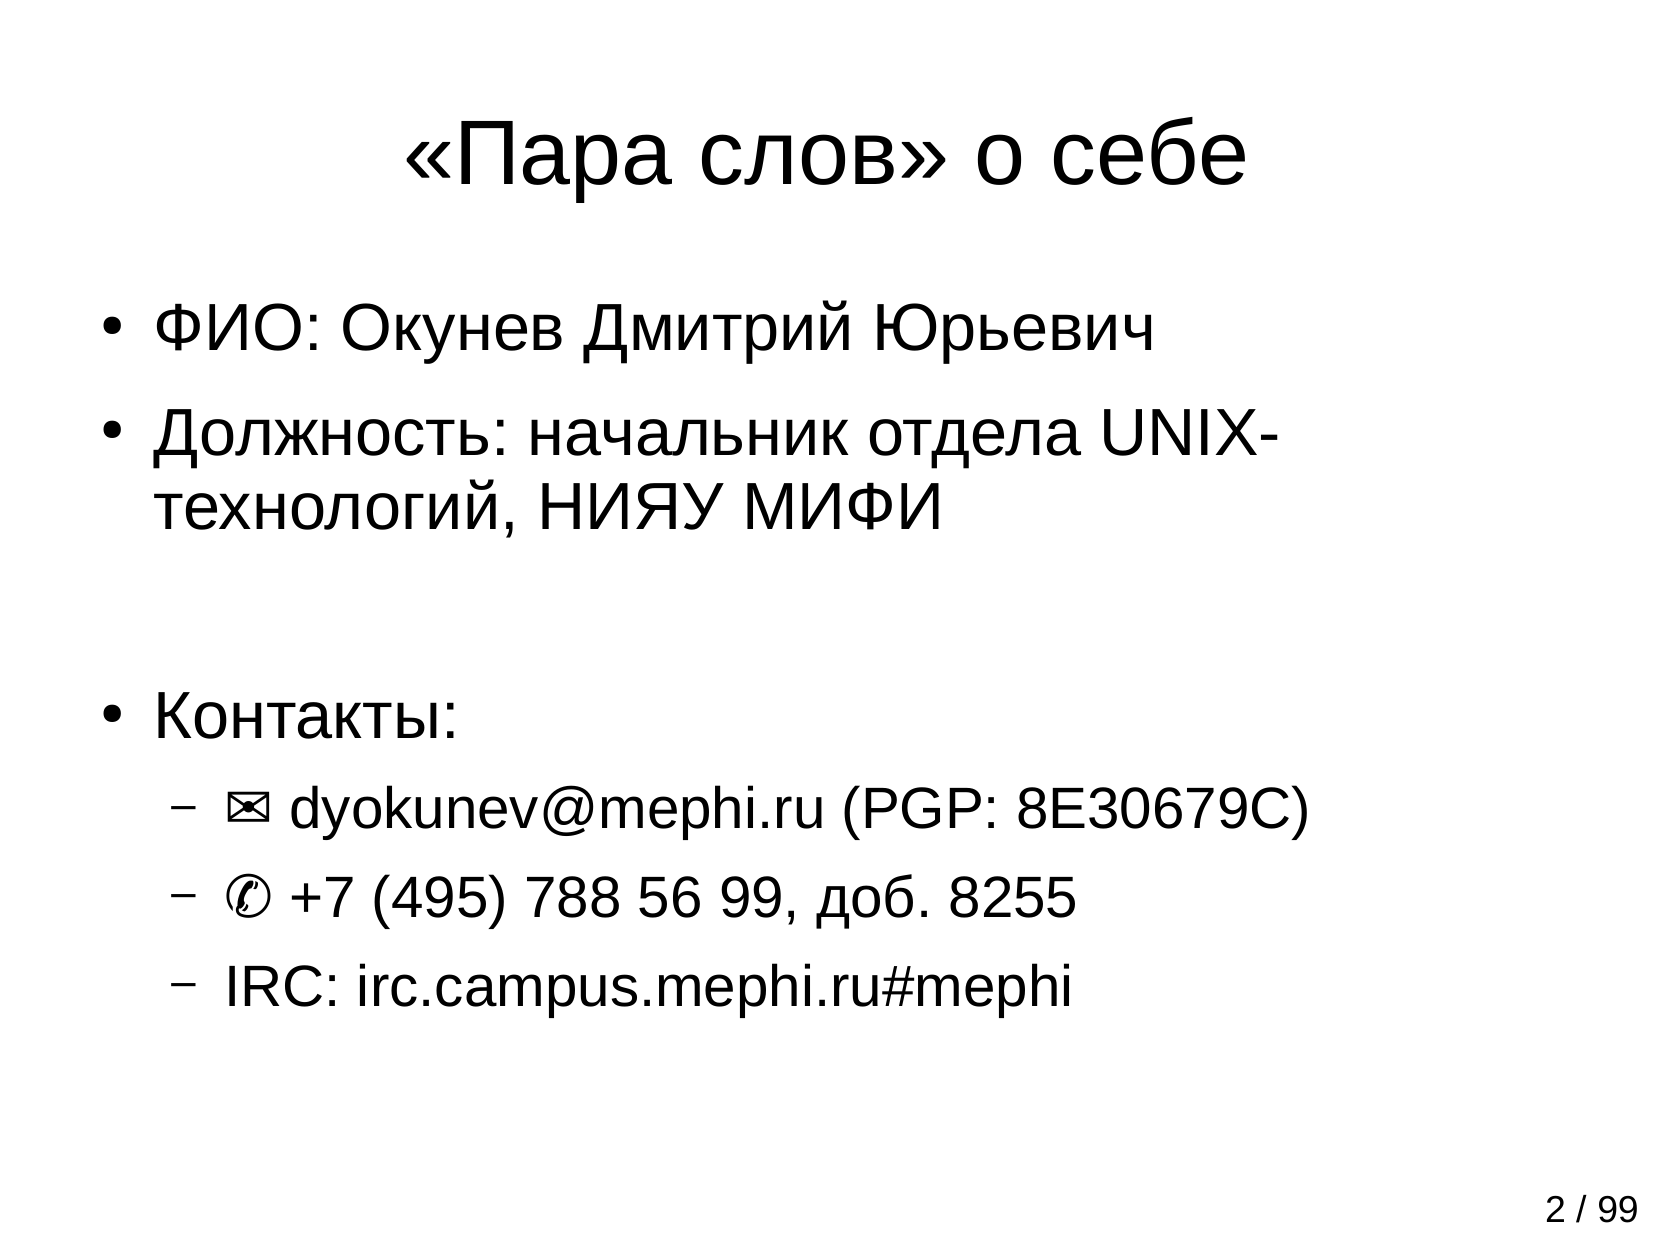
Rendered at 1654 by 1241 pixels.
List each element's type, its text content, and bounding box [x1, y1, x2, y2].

text_box <number> / 99 [1380, 1181, 1654, 1238]
title «Пара слов» о себе [82, 49, 1571, 257]
list ФИО: Окунев Дмитрий Юрьевич Должность: начальник отдела UNIX-технологий, НИЯУ МИФИ Контакты: ✉ dyokunev@mephi.ru (PGP: 8E30679C) ✆ +7 (495) 788 56 99, доб. 8255 IRC: irc.campus.mephi.ru#mephi [82, 290, 1571, 1146]
